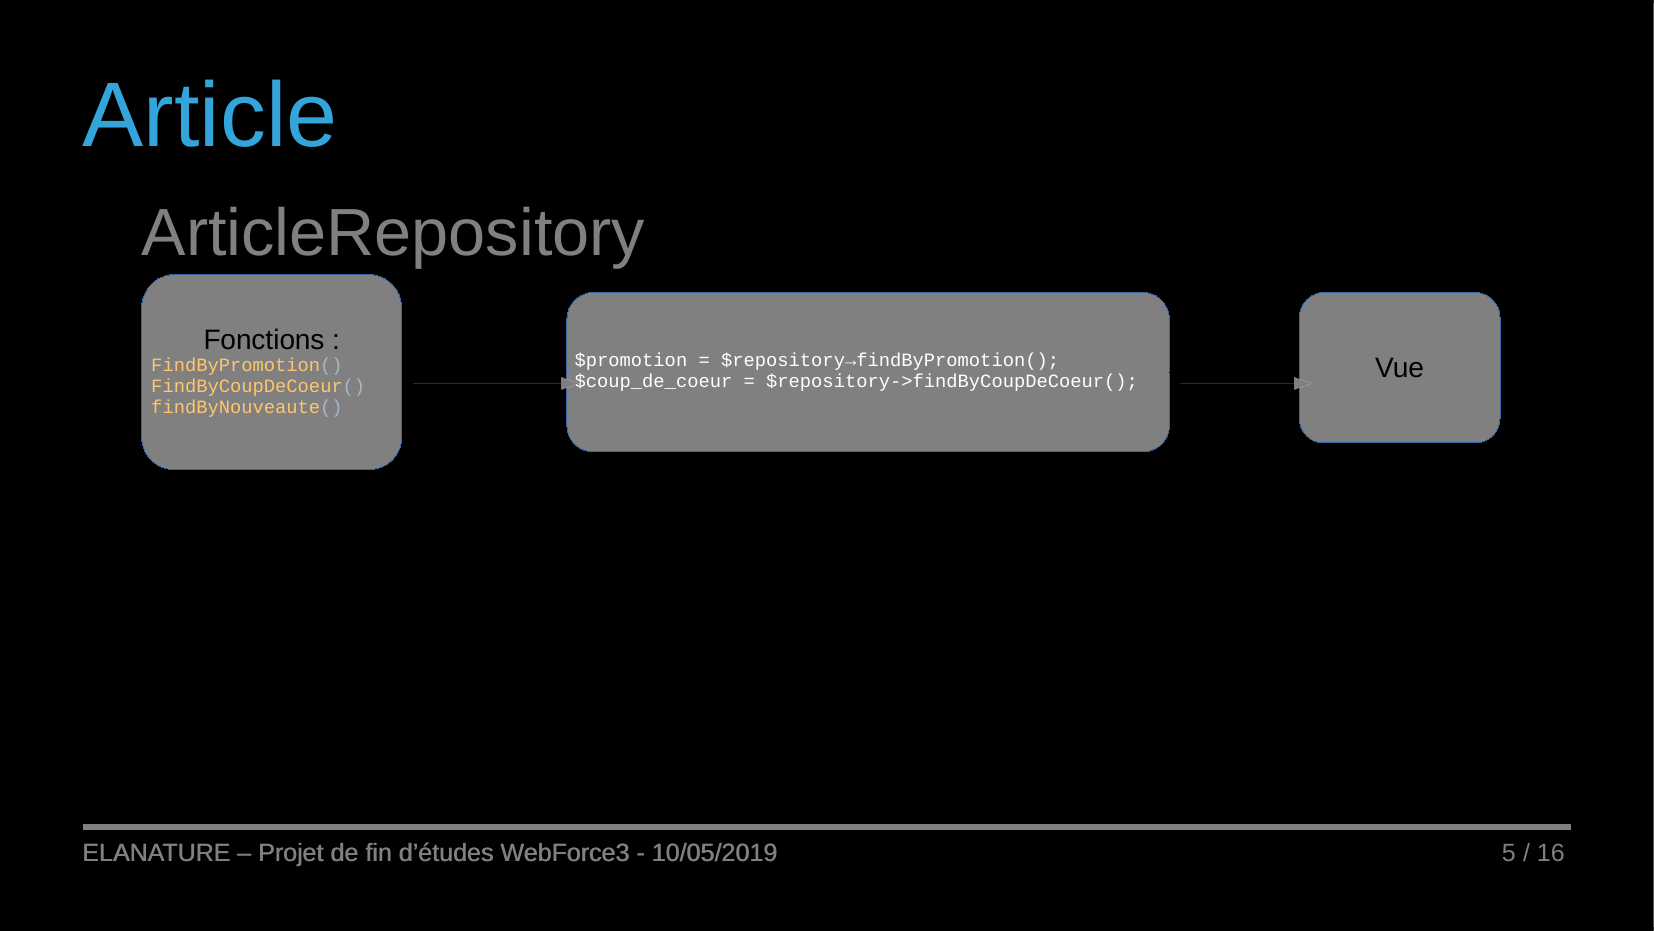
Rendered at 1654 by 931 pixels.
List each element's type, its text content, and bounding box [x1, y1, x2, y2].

text_box Vue [1299, 292, 1501, 443]
text_box Fonctions : FindByPromotion() FindByCoupDeCoeur() findByNouveaute() [141, 274, 402, 470]
list ArticleRepository [70, 194, 1559, 735]
title Article [82, 37, 1571, 193]
text_box $promotion = $repository→findByPromotion(); $coup_de_coeur = $repository->findByCoupDeCoeur(); [566, 292, 1170, 452]
